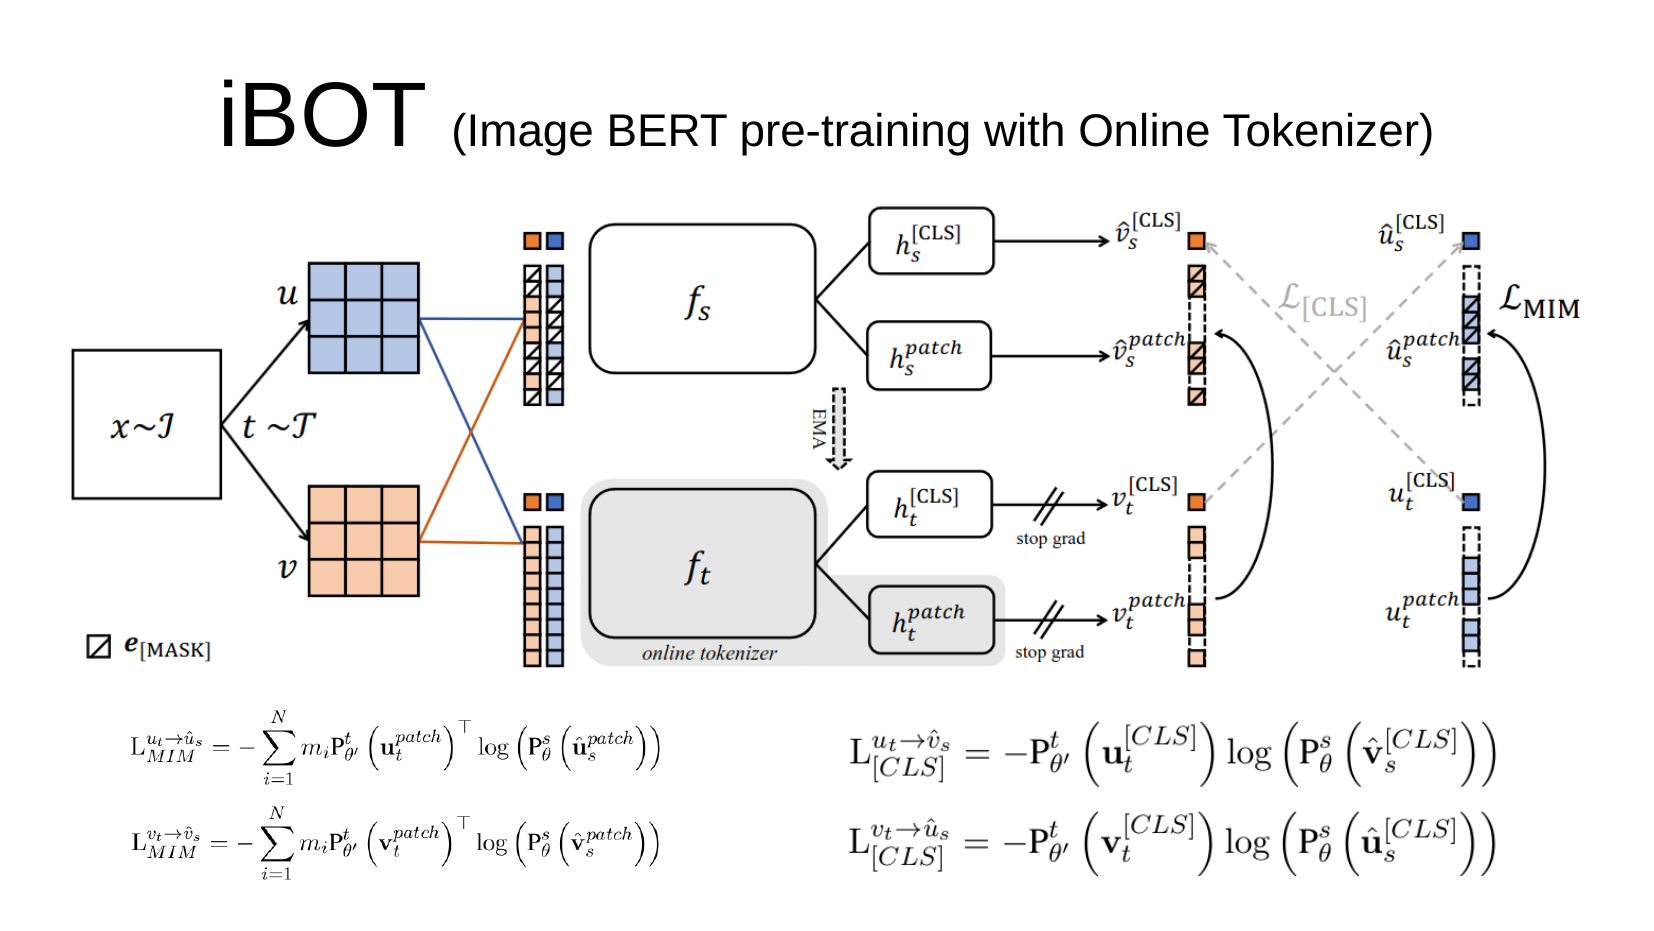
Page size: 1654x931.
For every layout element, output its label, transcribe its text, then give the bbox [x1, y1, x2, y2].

picture [122, 704, 668, 791]
title iBOT (Image BERT pre-training with Online Tokenizer) [82, 37, 1571, 193]
picture [846, 800, 1501, 886]
picture [846, 711, 1506, 798]
picture [60, 198, 1595, 680]
picture [124, 800, 667, 886]
